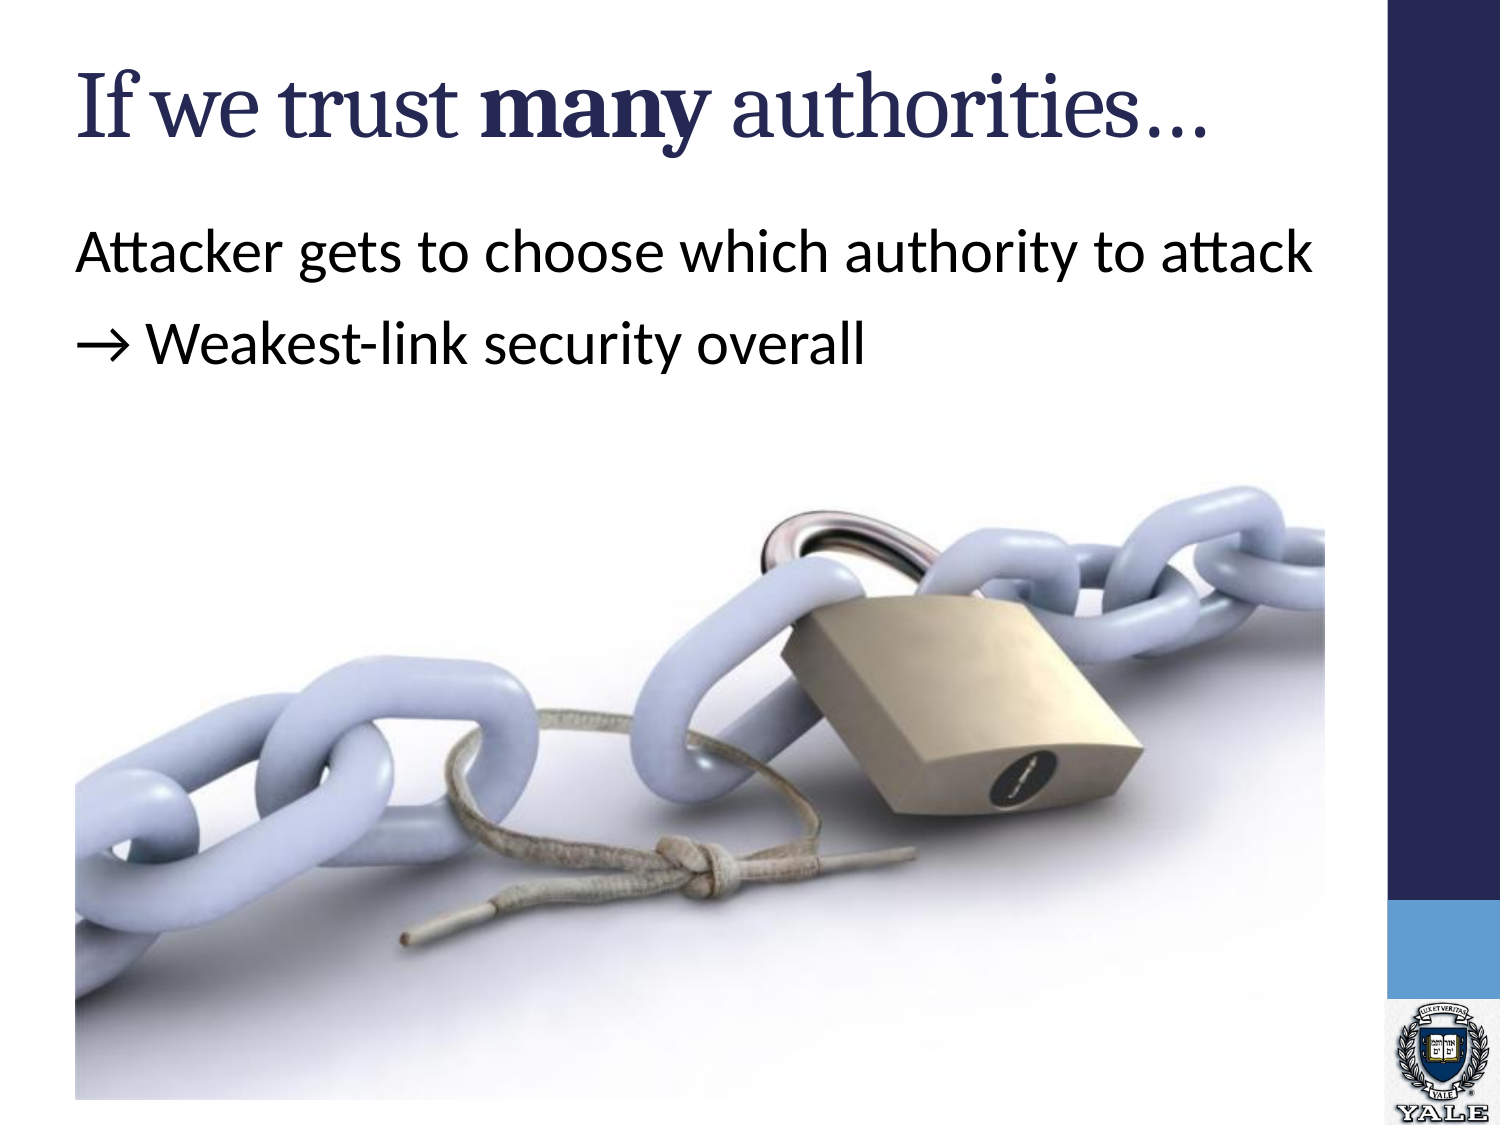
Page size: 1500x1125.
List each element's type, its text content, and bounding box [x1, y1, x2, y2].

picture [1384, 999, 1500, 1125]
list Attacker gets to choose which authority to attack → Weakest-link security overall [75, 224, 1325, 419]
title If we trust many authorities… [75, 50, 1325, 163]
picture [75, 419, 1325, 1100]
